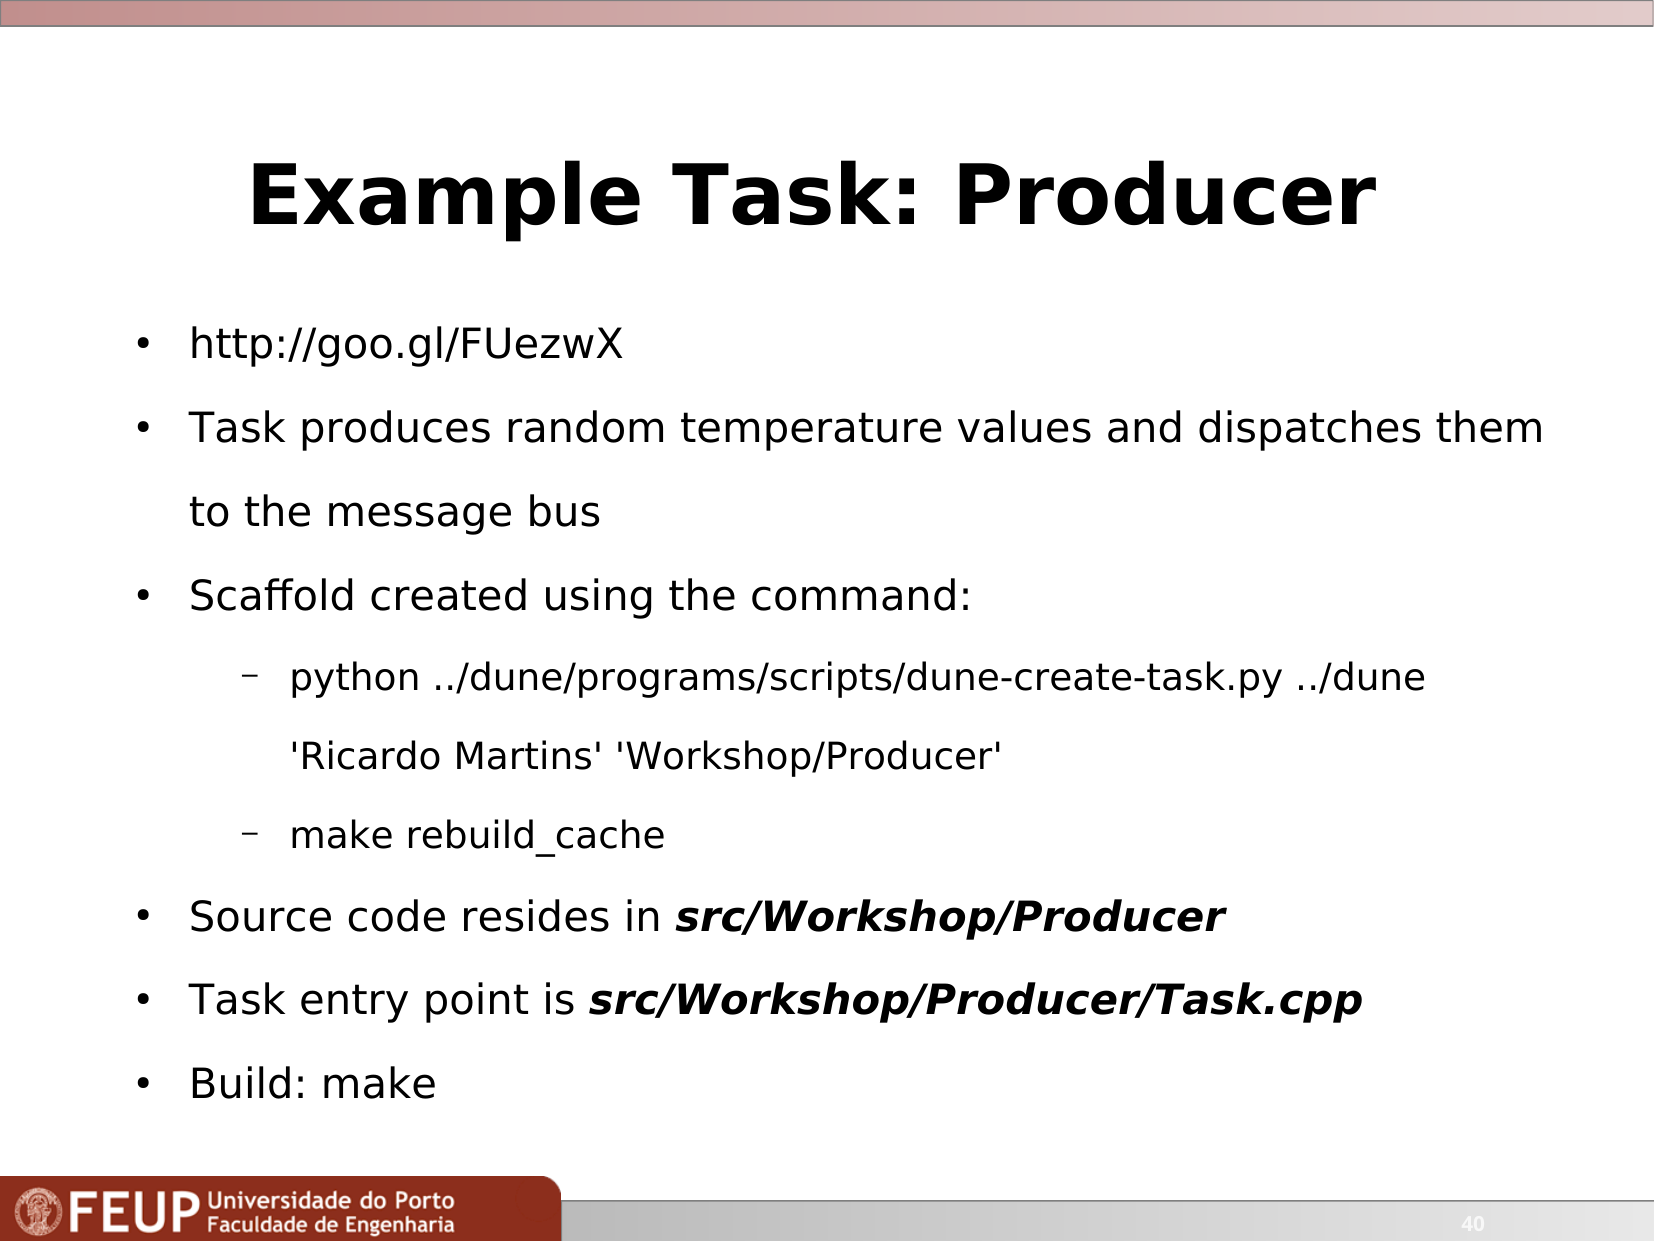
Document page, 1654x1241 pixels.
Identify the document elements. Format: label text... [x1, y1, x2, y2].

title Example Task: Producer [118, 112, 1506, 281]
list http://goo.gl/FUezwX Task produces random temperature values and dispatches them to the message bus Scaffold created using the command: python ../dune/programs/scripts/dune-create-task.py ../dune 'Ricardo Martins' 'Workshop/Producer' make rebuild_cache Source code resides in src/Workshop/Producer Task entry point is src/Workshop/Producer/Task.cpp Build: make [118, 319, 1571, 1109]
picture [0, 1176, 561, 1241]
